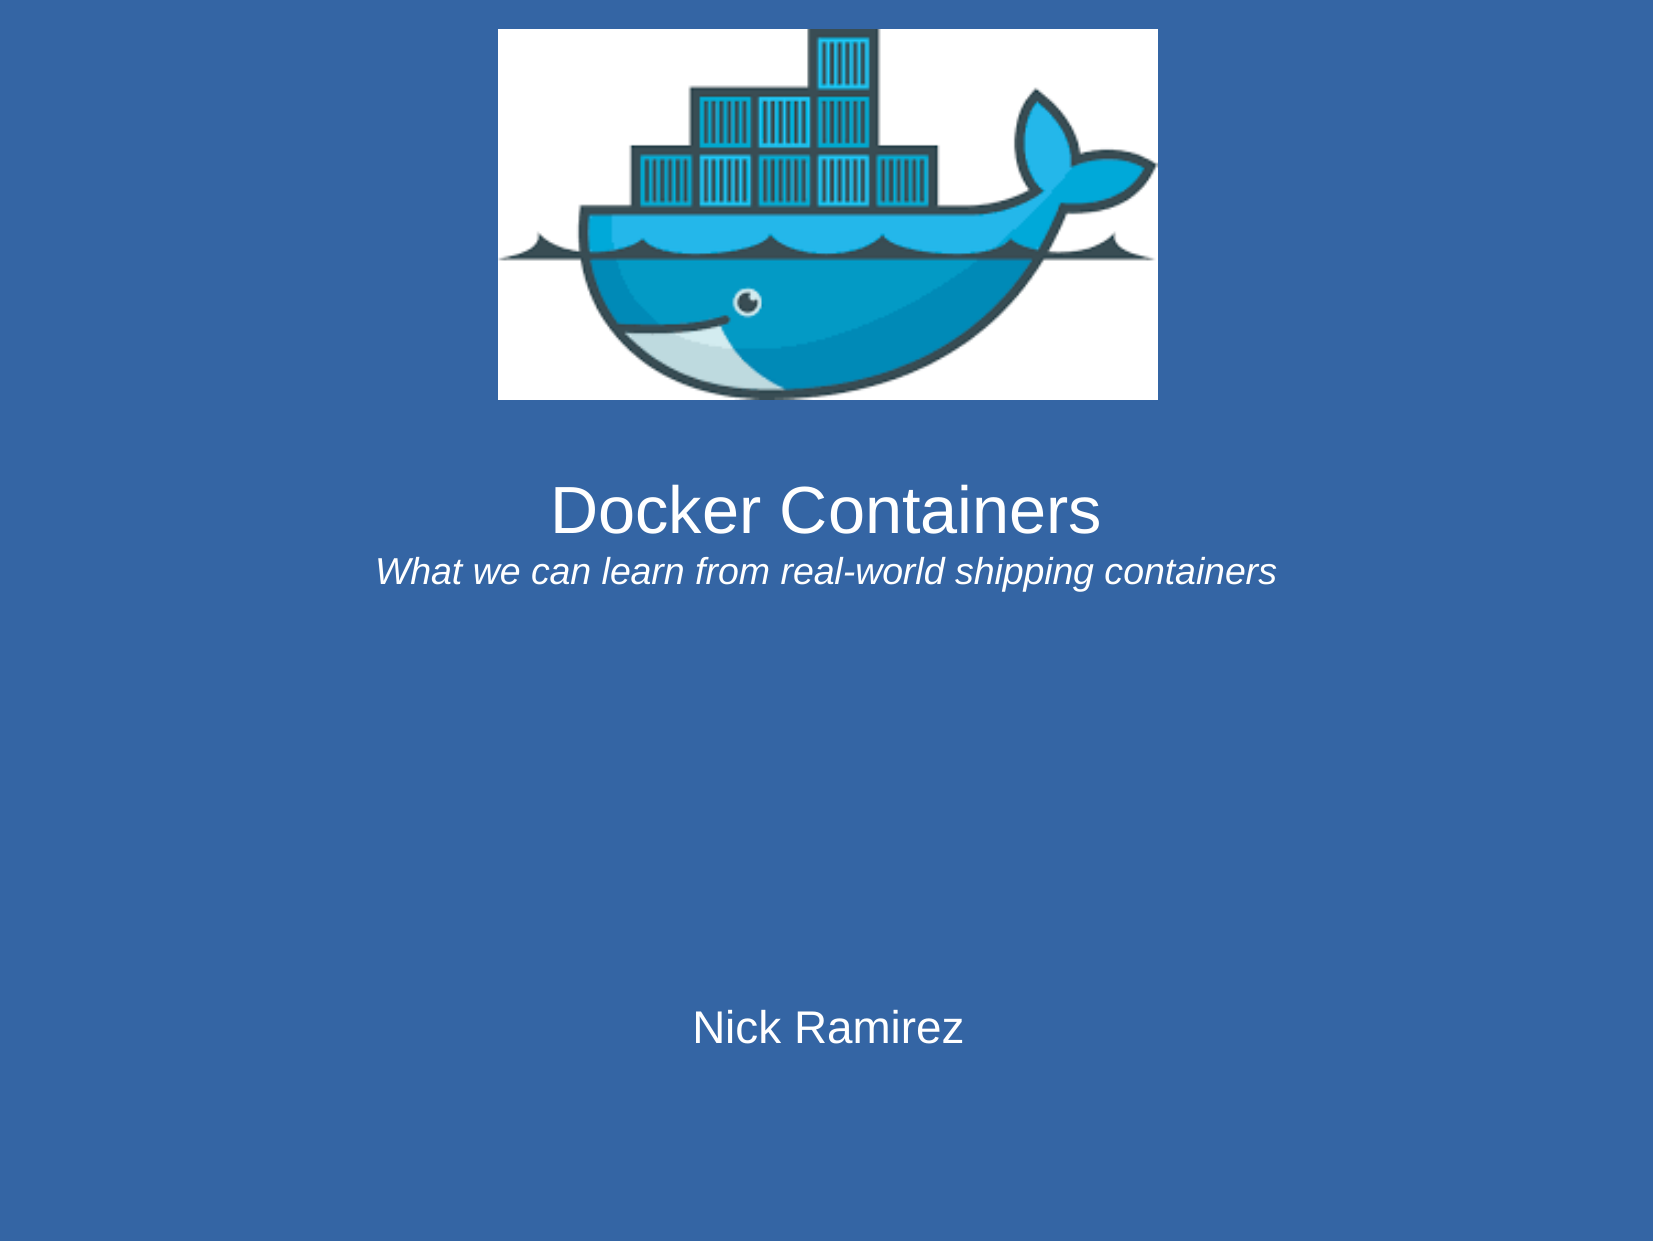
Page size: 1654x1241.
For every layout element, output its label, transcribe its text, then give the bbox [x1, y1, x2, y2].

picture [498, 29, 1158, 400]
text_box Nick Ramirez [677, 990, 1053, 1056]
text_box Docker Containers What we can learn from real-world shipping containers [82, 49, 1570, 1010]
